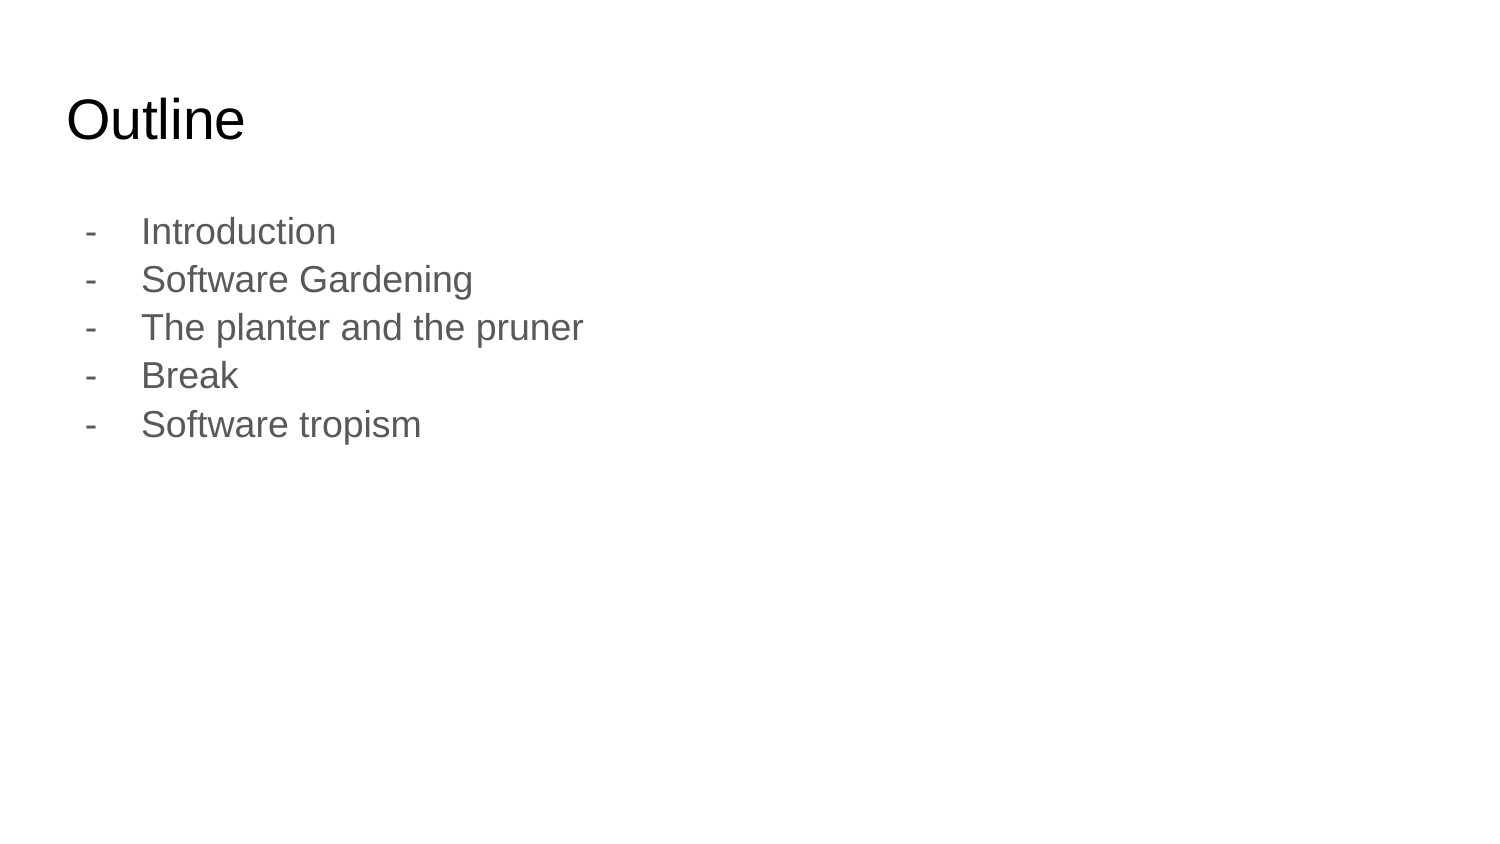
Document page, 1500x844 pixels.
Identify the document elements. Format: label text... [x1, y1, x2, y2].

text_box Introduction Software Gardening The planter and the pruner Break Software tropism [51, 188, 1449, 750]
title Outline [51, 72, 1449, 167]
